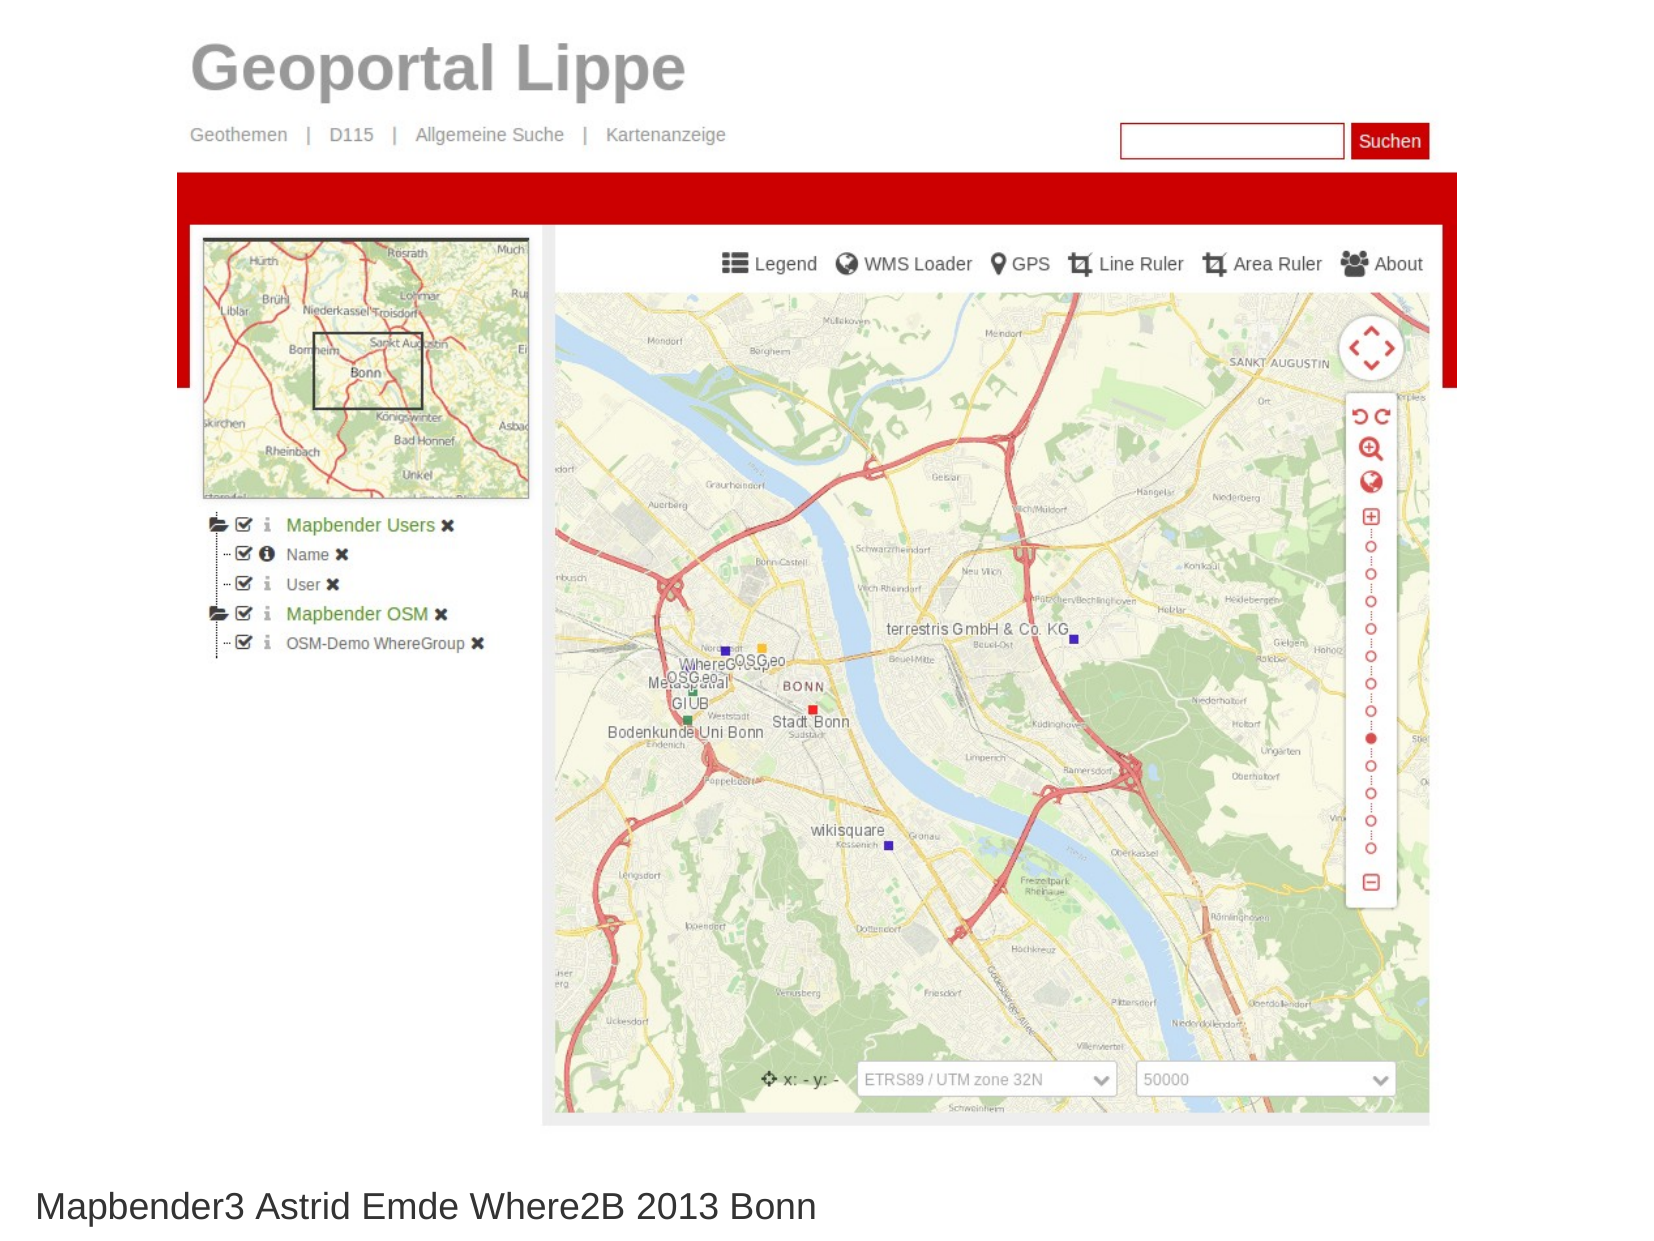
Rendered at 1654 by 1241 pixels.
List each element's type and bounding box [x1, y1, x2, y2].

picture [177, 29, 1457, 1152]
